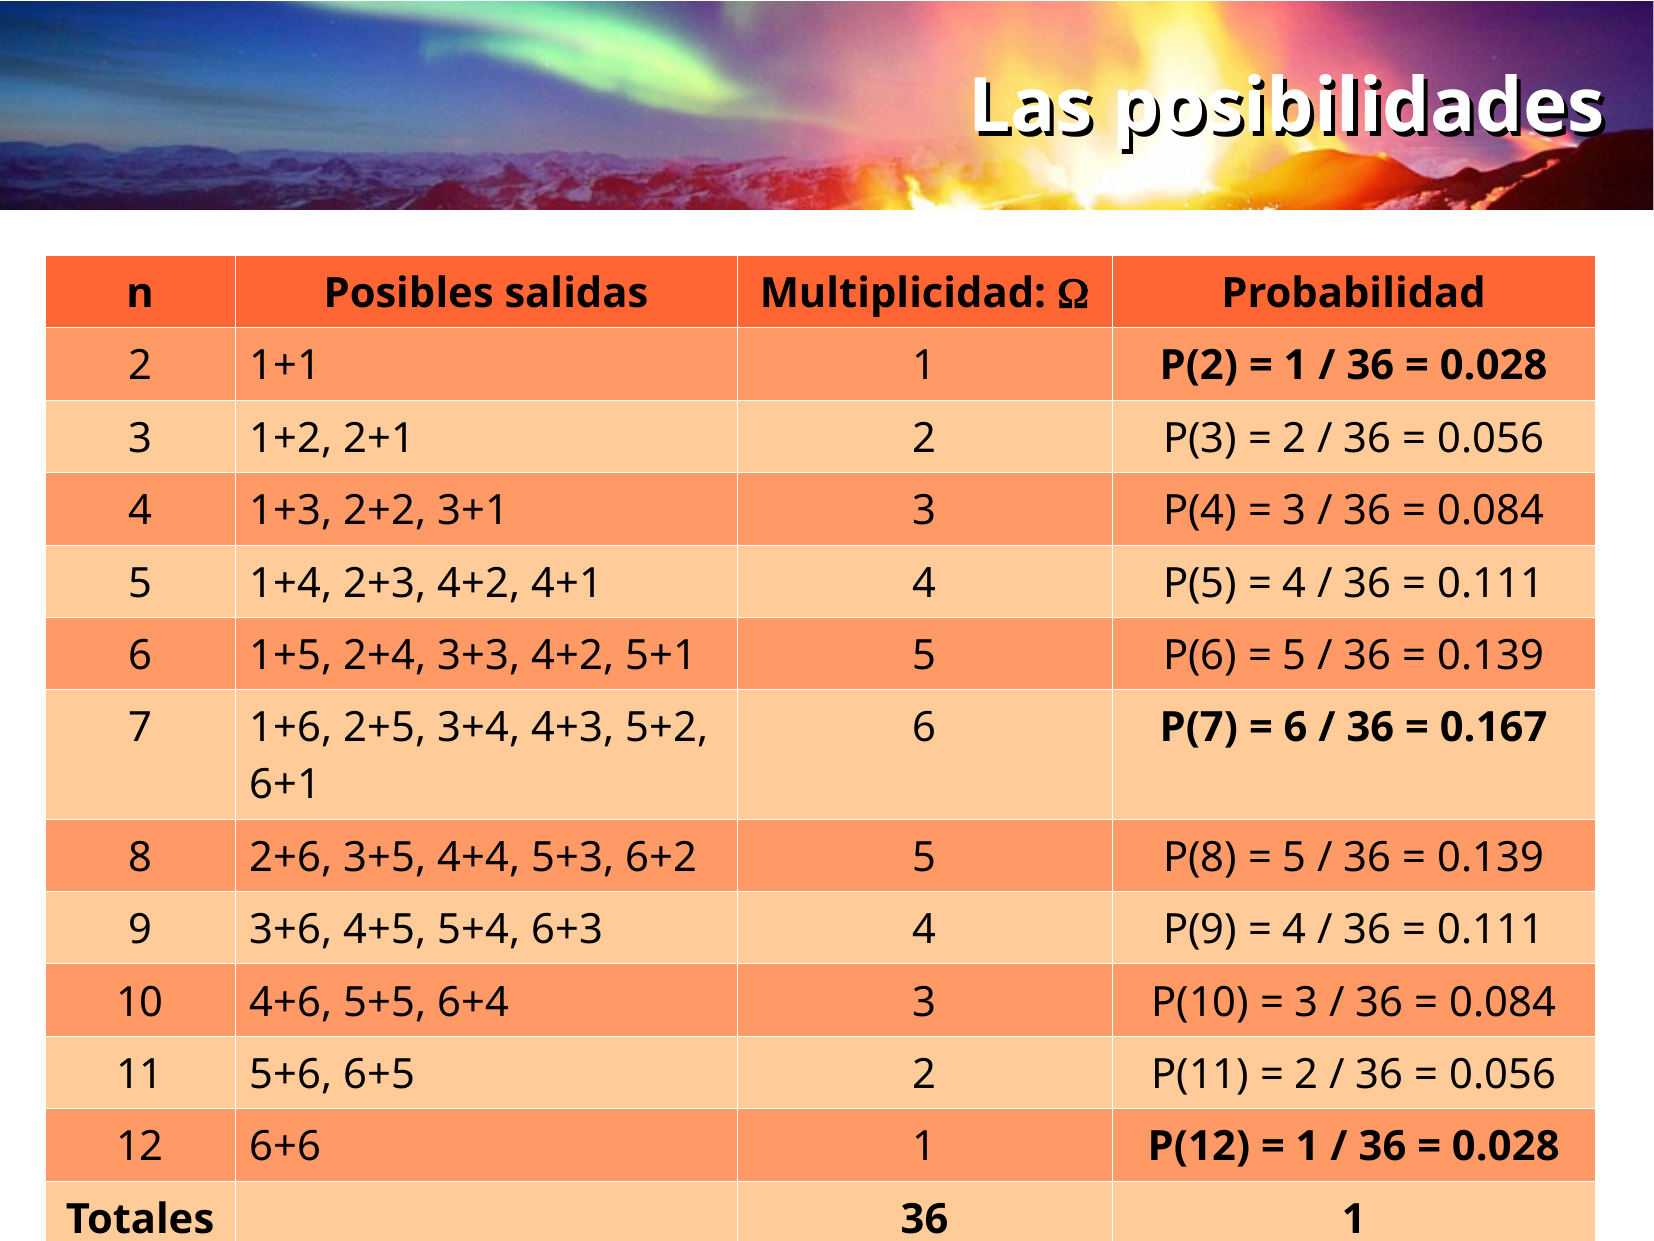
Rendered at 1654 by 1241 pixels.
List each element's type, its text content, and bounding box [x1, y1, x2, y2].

table_cell 6+6 [236, 1109, 737, 1181]
table_cell 1 [1113, 1182, 1595, 1241]
table_cell 4 [738, 546, 1112, 617]
table_cell 6 [738, 690, 1112, 819]
table_cell 1+1 [236, 328, 737, 400]
table_cell P(3) = 2 / 36 = 0.056 [1113, 401, 1595, 472]
table_cell 3+6, 4+5, 5+4, 6+3 [236, 892, 737, 963]
table_cell P(5) = 4 / 36 = 0.111 [1113, 546, 1595, 617]
table_cell P(2) = 1 / 36 = 0.028 [1113, 328, 1595, 400]
table_header n [46, 256, 235, 327]
table_cell 4 [46, 473, 235, 545]
table_header Multiplicidad: W [738, 256, 1112, 327]
table_cell 8 [46, 820, 235, 891]
table_cell 1+5, 2+4, 3+3, 4+2, 5+1 [236, 618, 737, 689]
table_cell 2 [46, 328, 235, 400]
table_header Probabilidad [1113, 256, 1595, 327]
table_header Posibles salidas [236, 256, 737, 327]
table_cell 5 [738, 618, 1112, 689]
table_cell [236, 1182, 737, 1241]
table_cell P(8) = 5 / 36 = 0.139 [1113, 820, 1595, 891]
table_cell 10 [46, 964, 235, 1036]
table_cell 9 [46, 892, 235, 963]
table_cell 7 [46, 690, 235, 819]
table_cell P(7) = 6 / 36 = 0.167 [1113, 690, 1595, 819]
table_cell 3 [738, 964, 1112, 1036]
table_cell P(6) = 5 / 36 = 0.139 [1113, 618, 1595, 689]
table_cell 11 [46, 1037, 235, 1108]
table_cell P(10) = 3 / 36 = 0.084 [1113, 964, 1595, 1036]
table_cell P(12) = 1 / 36 = 0.028 [1113, 1109, 1595, 1181]
table_cell 3 [46, 401, 235, 472]
table_cell 2 [738, 1037, 1112, 1108]
table_cell 12 [46, 1109, 235, 1181]
table_cell P(4) = 3 / 36 = 0.084 [1113, 473, 1595, 545]
table_cell 1+3, 2+2, 3+1 [236, 473, 737, 545]
table_cell P(11) = 2 / 36 = 0.056 [1113, 1037, 1595, 1108]
picture [0, 1, 1654, 210]
table_cell 3 [738, 473, 1112, 545]
title Las posibilidades [45, 15, 1606, 191]
table_cell 2+6, 3+5, 4+4, 5+3, 6+2 [236, 820, 737, 891]
table_cell 5 [46, 546, 235, 617]
table_cell 5 [738, 820, 1112, 891]
table_cell 4+6, 5+5, 6+4 [236, 964, 737, 1036]
table_cell 1+2, 2+1 [236, 401, 737, 472]
table_cell 1 [738, 1109, 1112, 1181]
table_cell 1 [738, 328, 1112, 400]
table_cell P(9) = 4 / 36 = 0.111 [1113, 892, 1595, 963]
table_cell 36 [738, 1182, 1112, 1241]
table_cell 5+6, 6+5 [236, 1037, 737, 1108]
table_cell 1+4, 2+3, 4+2, 4+1 [236, 546, 737, 617]
table_cell 4 [738, 892, 1112, 963]
table_cell Totales [46, 1182, 235, 1241]
table_cell 1+6, 2+5, 3+4, 4+3, 5+2, 6+1 [236, 690, 737, 819]
table_cell 2 [738, 401, 1112, 472]
table_cell 6 [46, 618, 235, 689]
